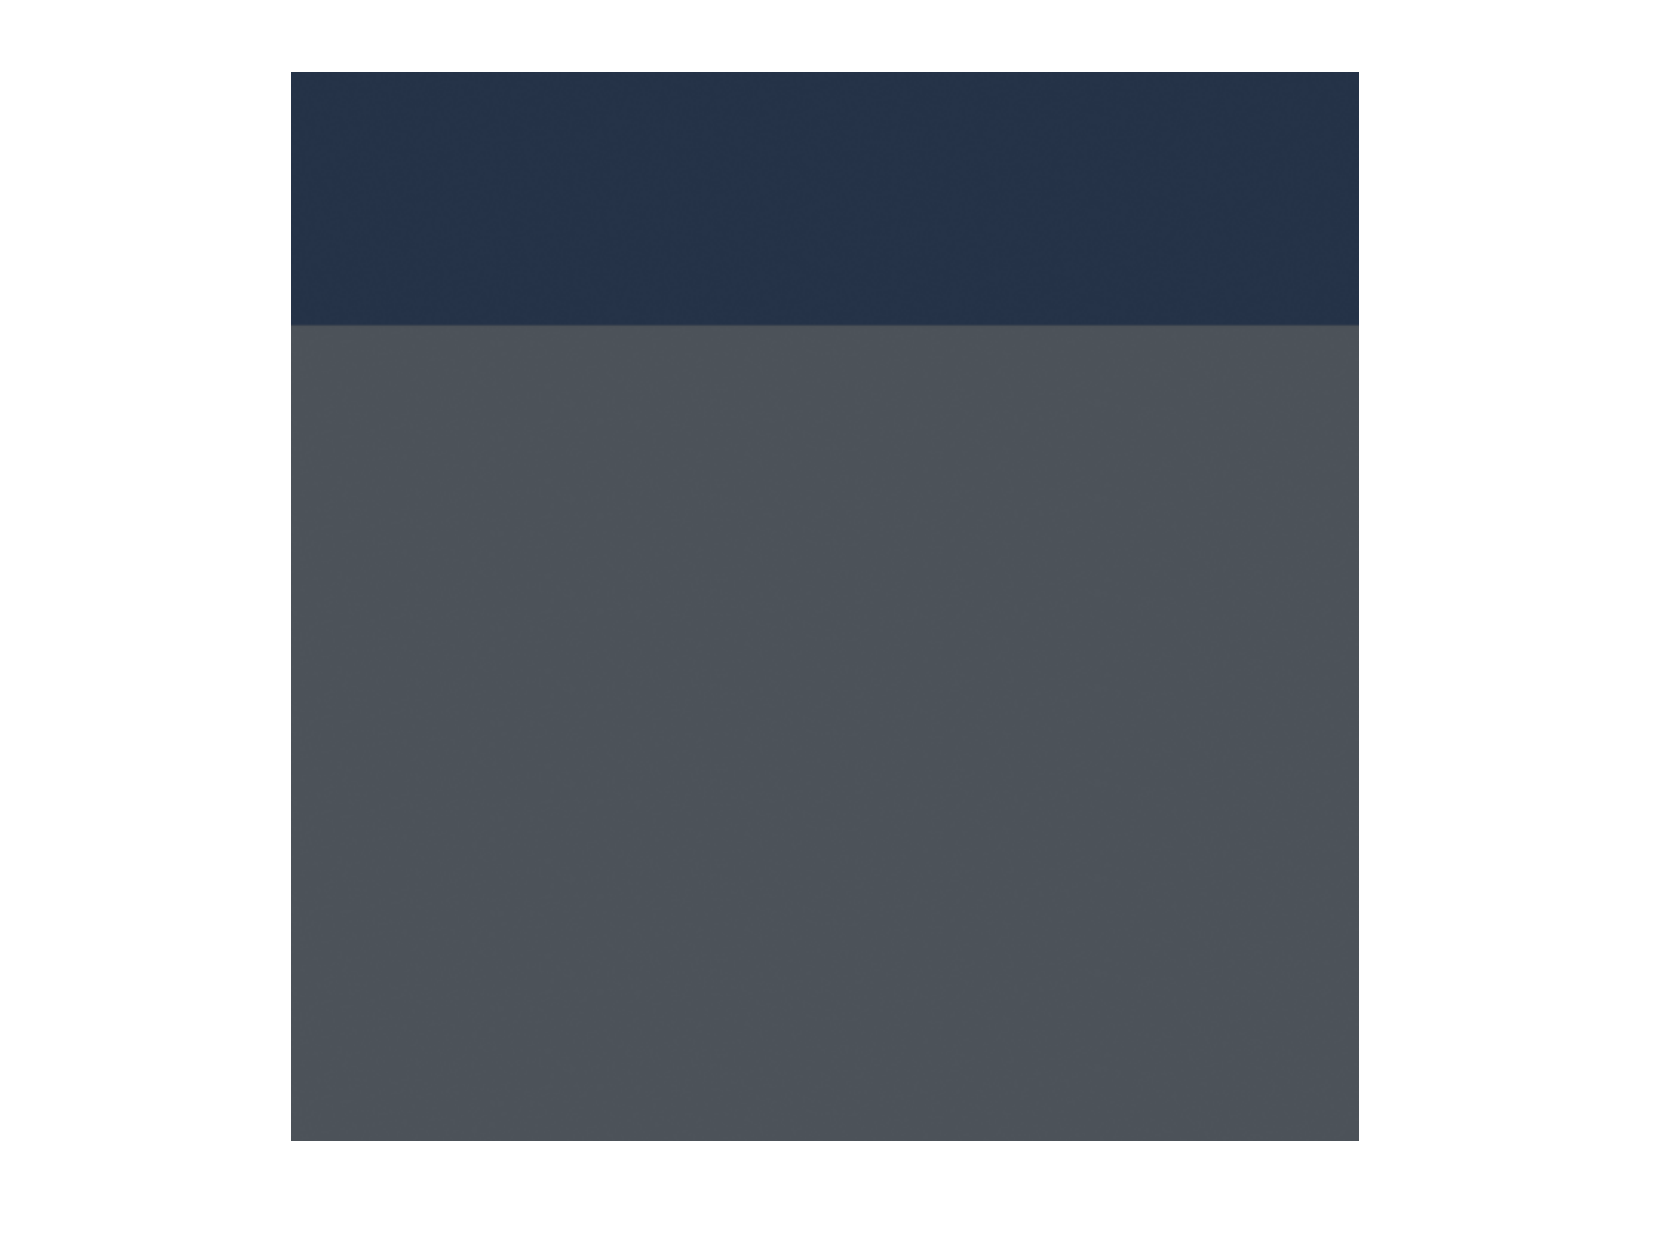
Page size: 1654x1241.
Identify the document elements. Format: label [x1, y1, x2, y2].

picture [291, 72, 1359, 1141]
